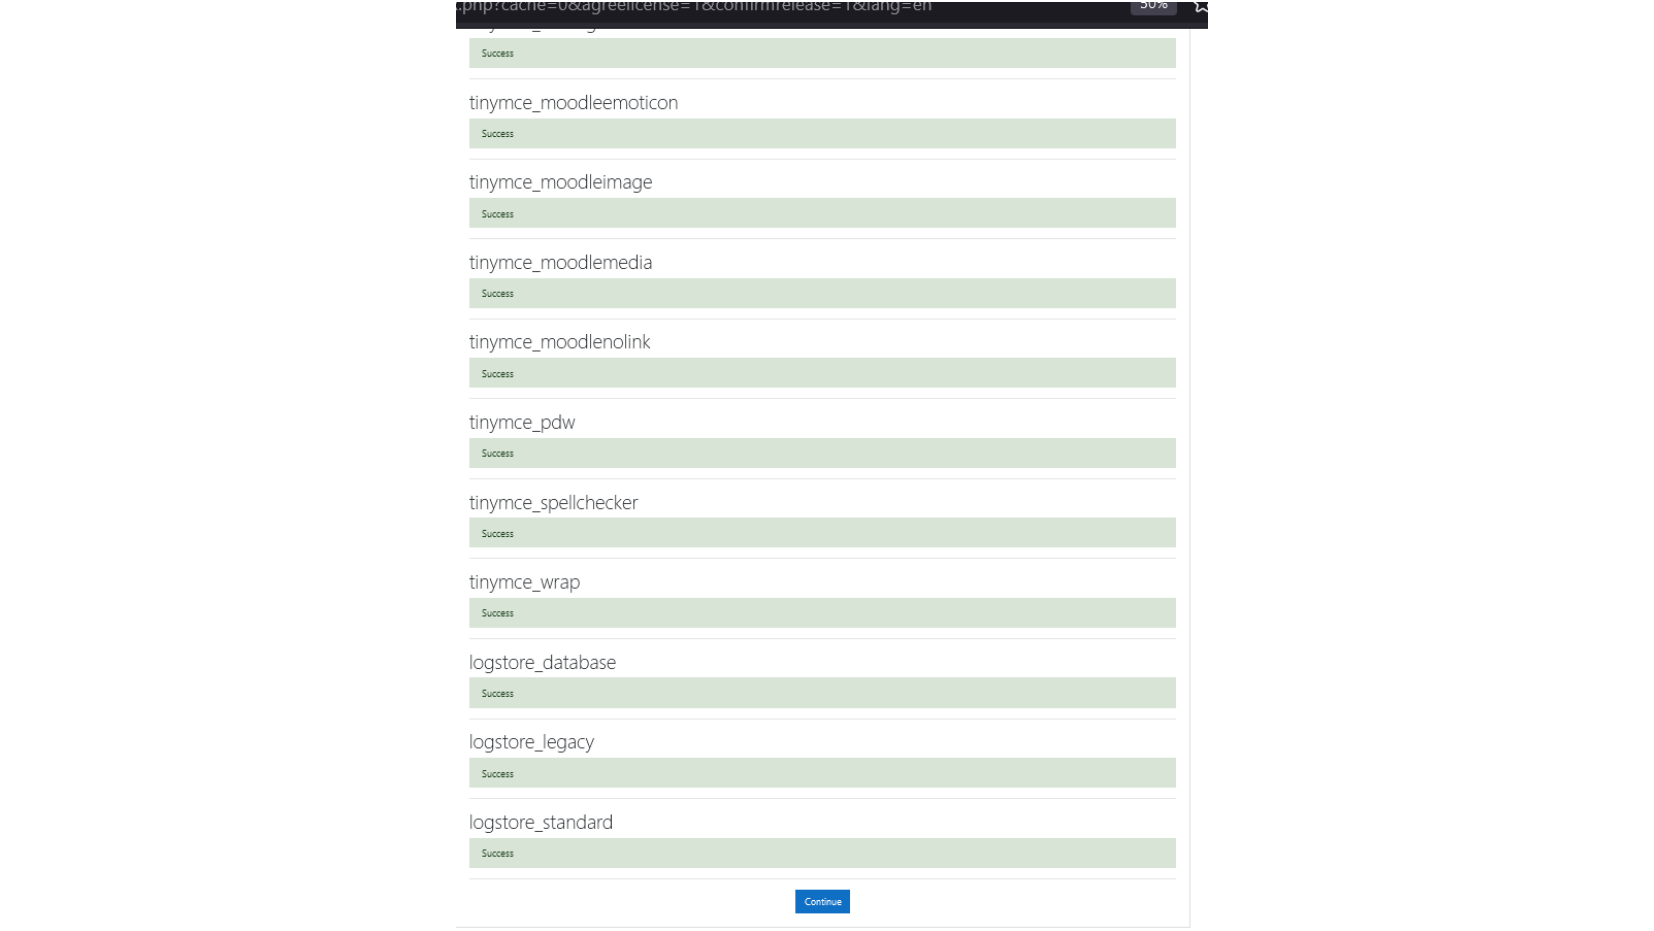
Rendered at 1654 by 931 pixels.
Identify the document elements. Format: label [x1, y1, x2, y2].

picture [456, 2, 1208, 931]
